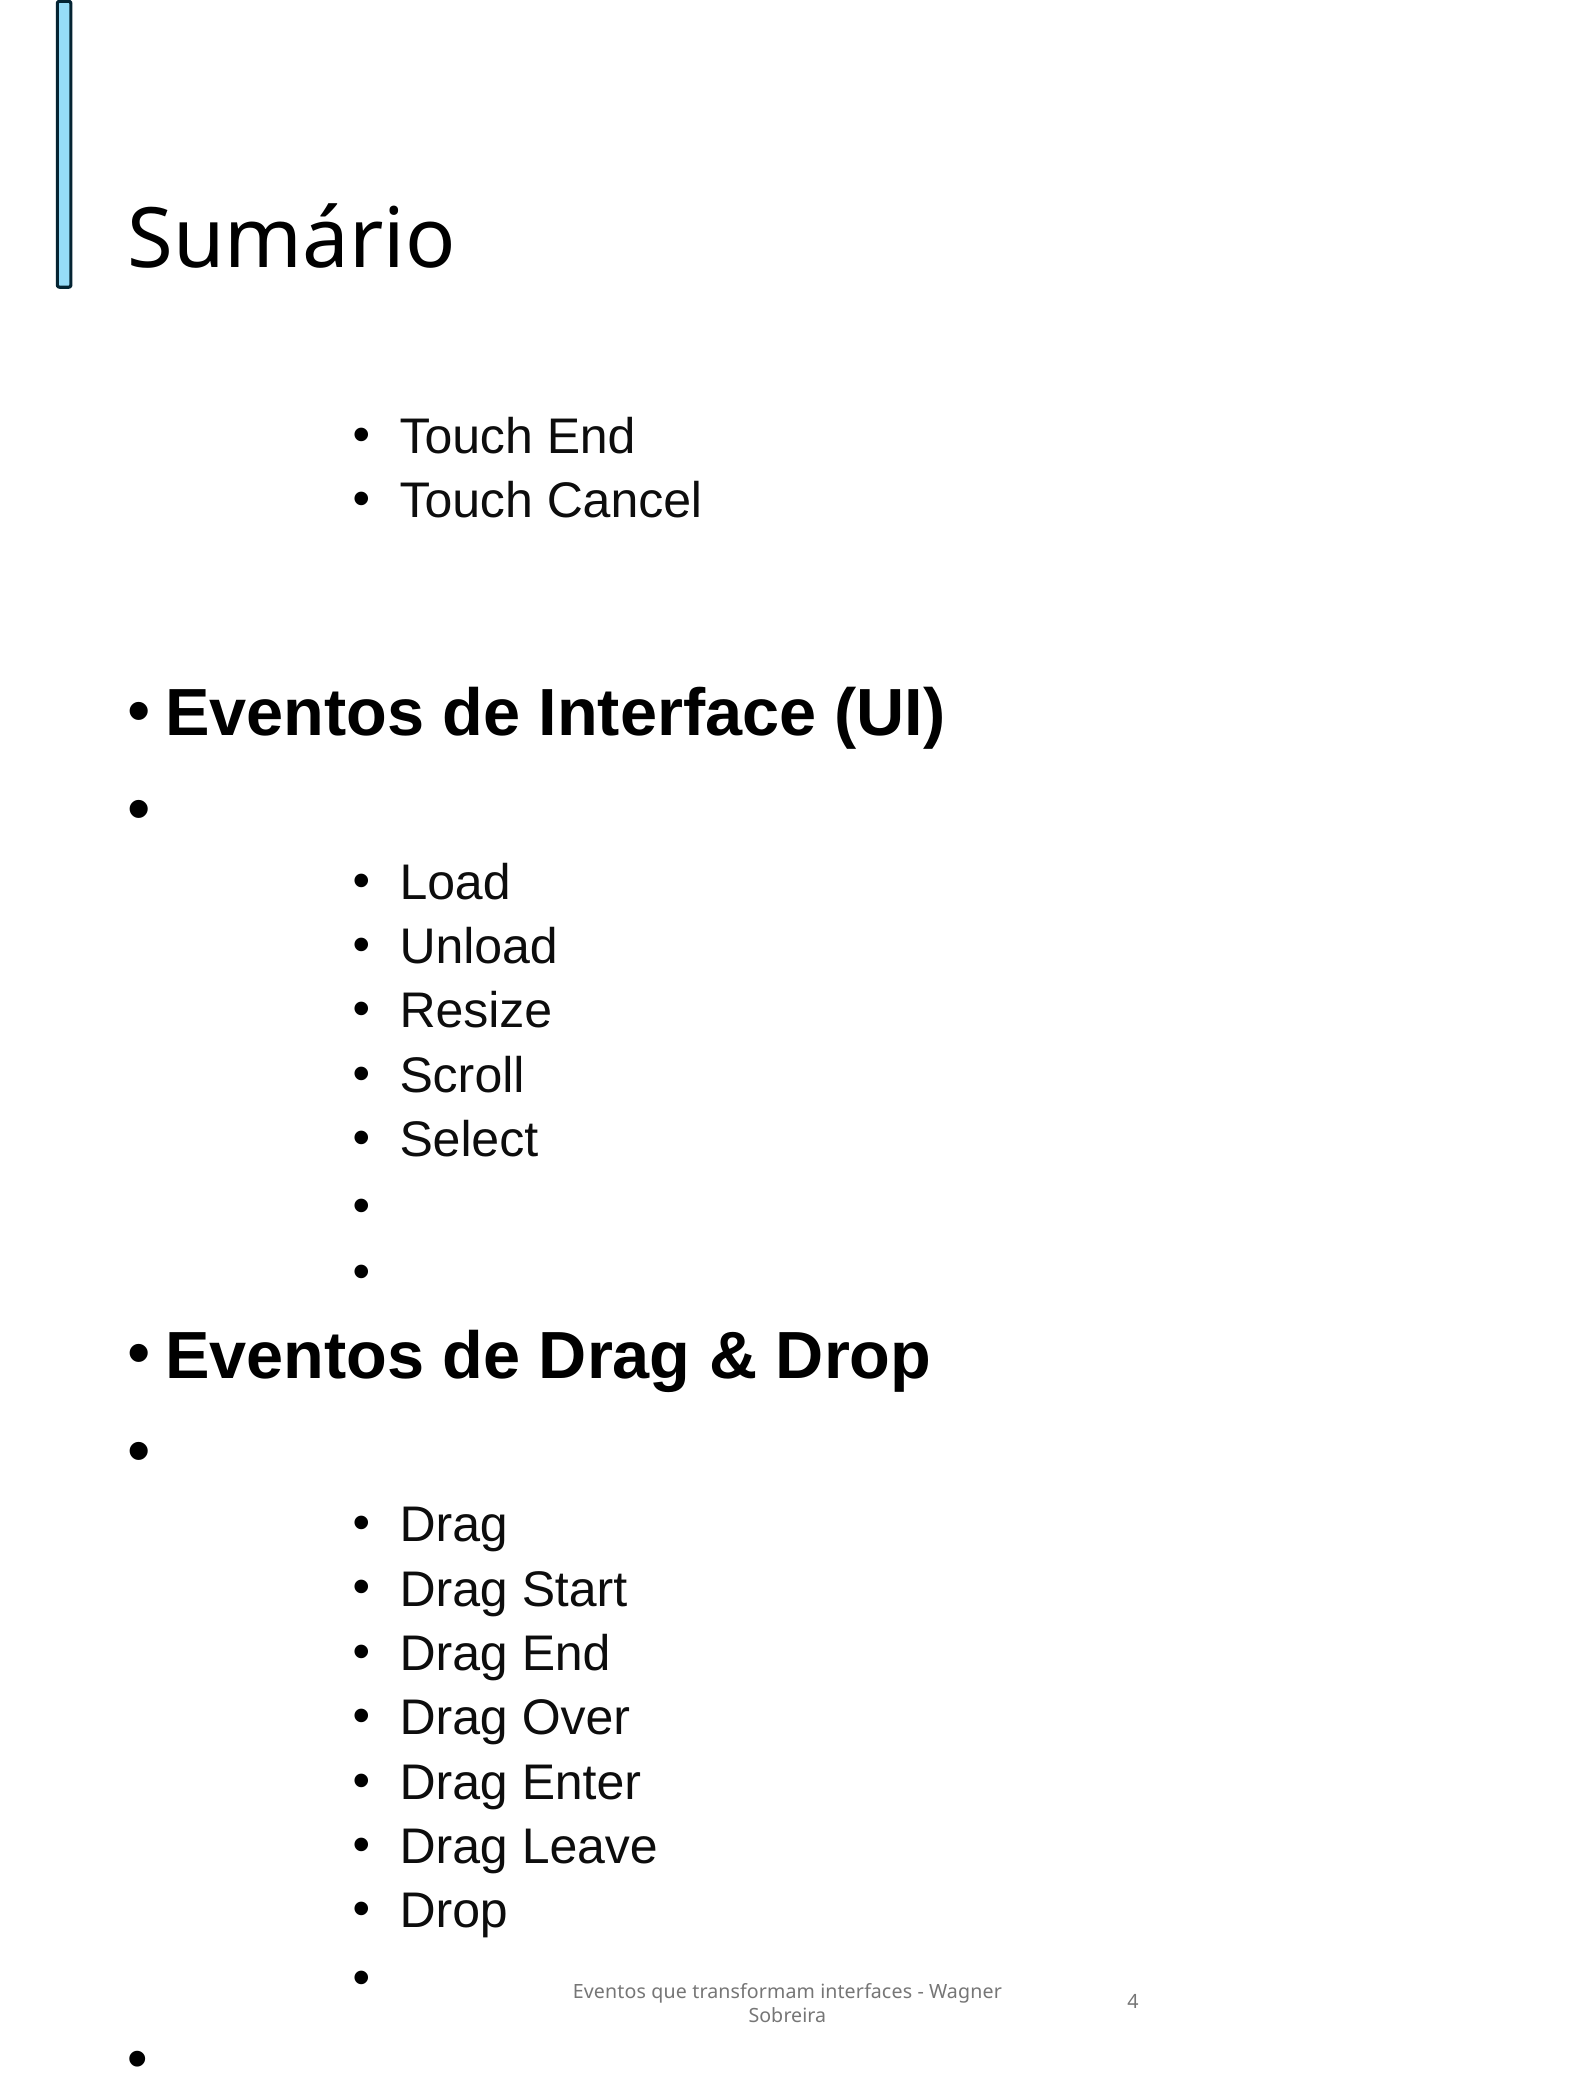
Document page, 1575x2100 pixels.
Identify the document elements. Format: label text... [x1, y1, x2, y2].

text_box [57, 1, 71, 288]
text_box Touch End Touch Cancel Eventos de Interface (UI) Load Unload Resize Scroll Select Eventos de Drag & Drop Drag Drag Start Drag End Drag Over Drag Enter Drag Leave Drop [112, 402, 1477, 2100]
slide_number 4 [1112, 1946, 1467, 2059]
text_box Sumário [112, 188, 1477, 343]
footer Eventos que transformam interfaces - Wagner Sobreira [521, 1946, 1054, 2059]
